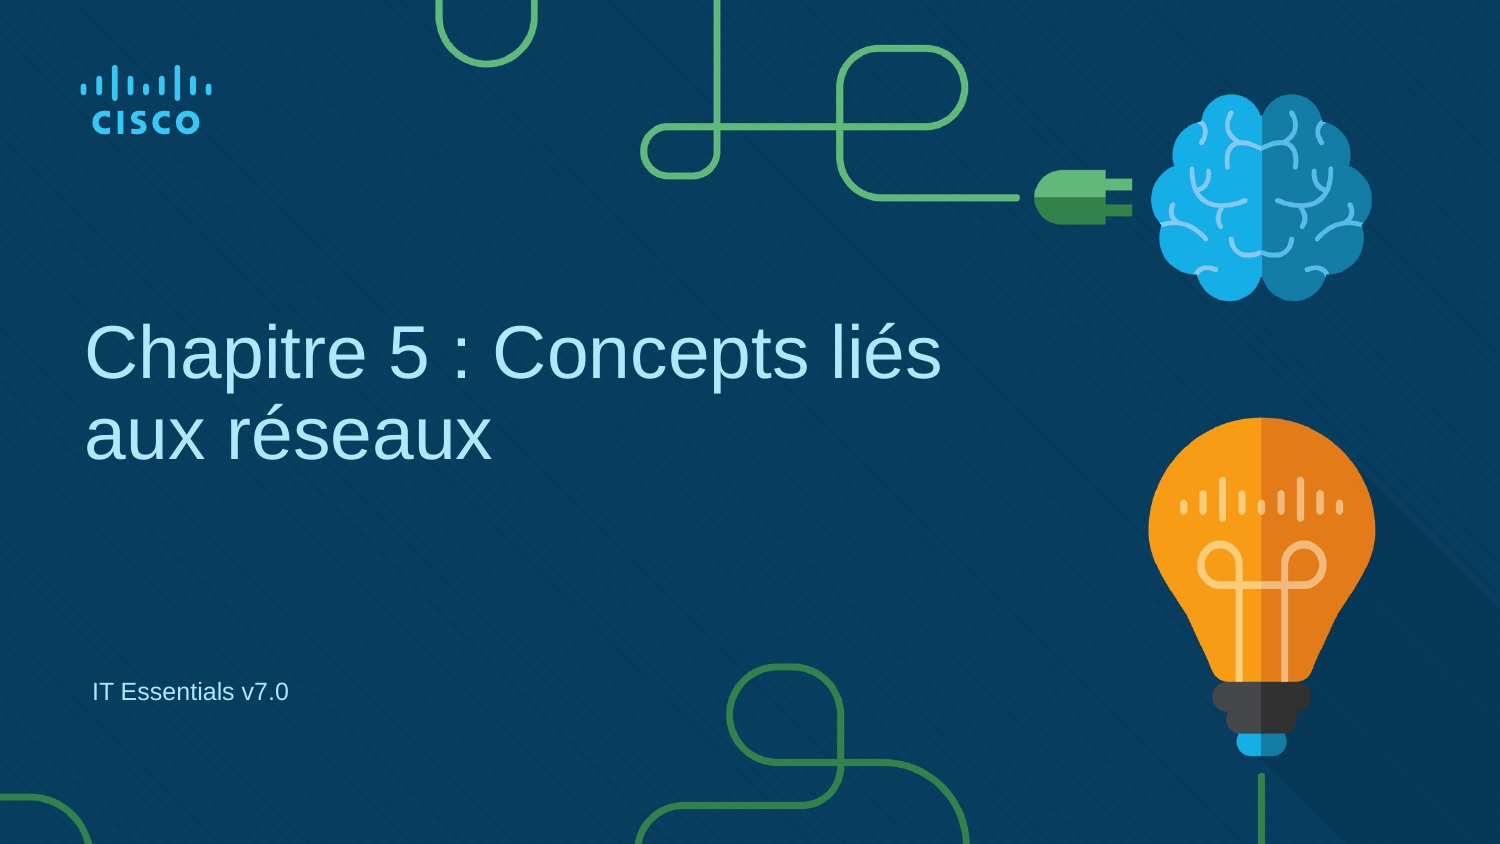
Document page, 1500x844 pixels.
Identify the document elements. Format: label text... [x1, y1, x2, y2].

picture [0, 0, 1500, 844]
title Chapitre 5 : Concepts liés aux réseaux [69, 310, 1030, 484]
subtitle IT Essentials v7.0 [77, 624, 567, 773]
